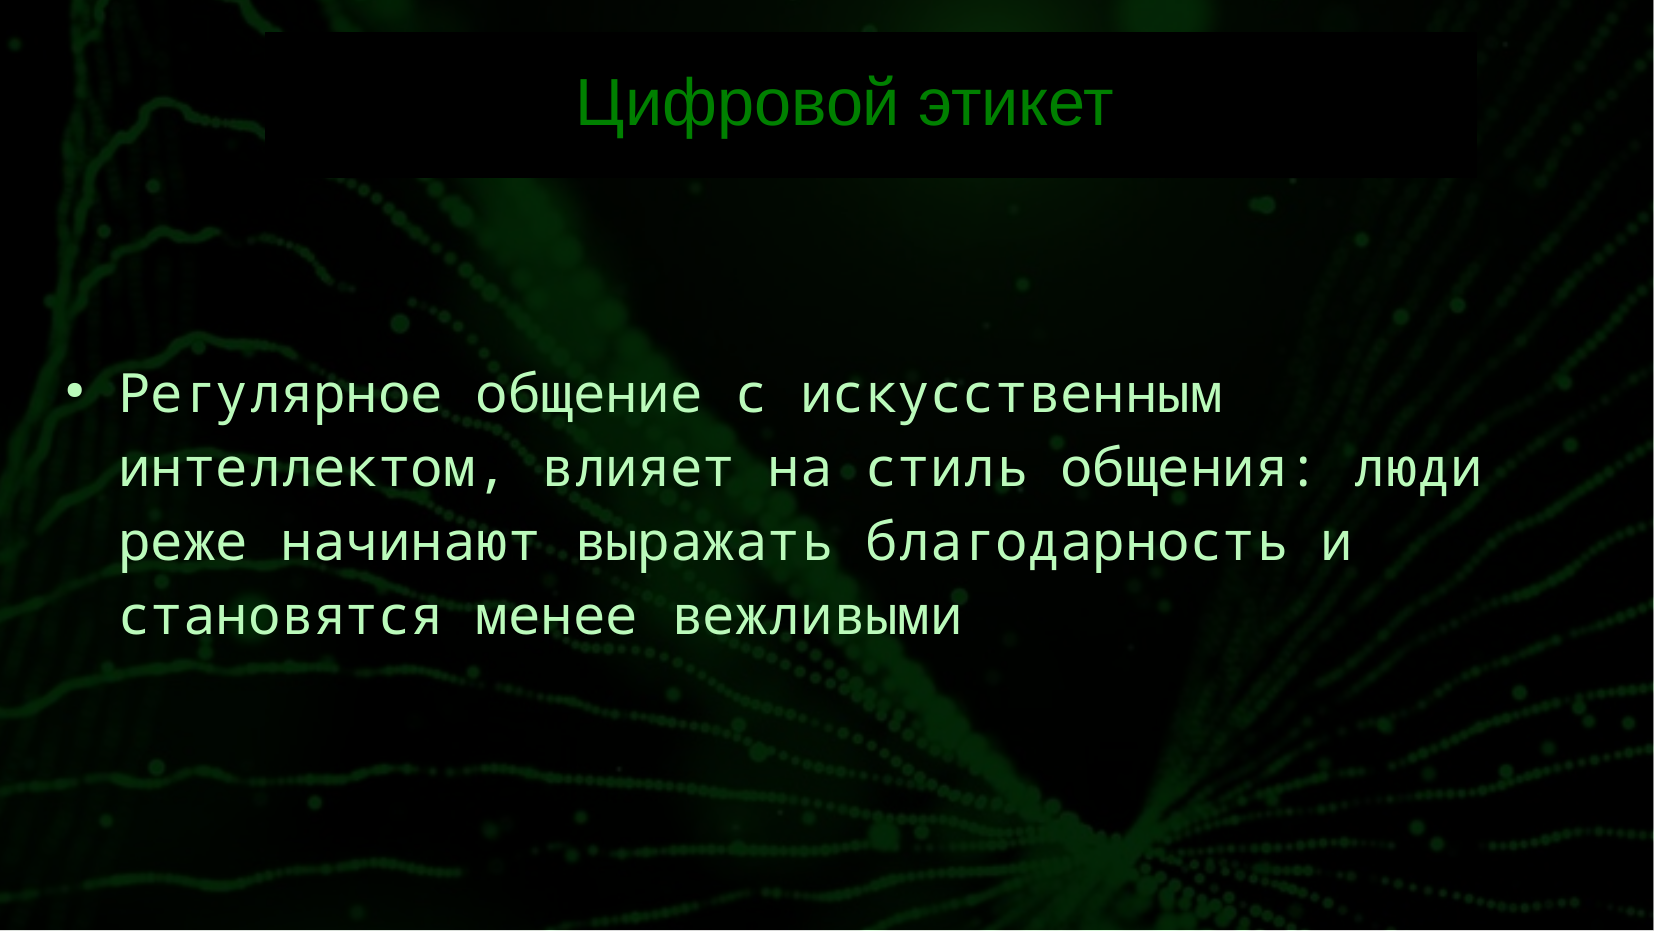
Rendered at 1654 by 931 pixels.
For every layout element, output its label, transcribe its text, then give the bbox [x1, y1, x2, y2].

text_box Цифровой этикет [561, 58, 1130, 148]
list Регулярное общение с искусственным интеллектом, влияет на стиль общения: люди реже начинают выражать благодарность и становятся менее вежливыми [47, 354, 1536, 931]
picture [0, 0, 1654, 931]
